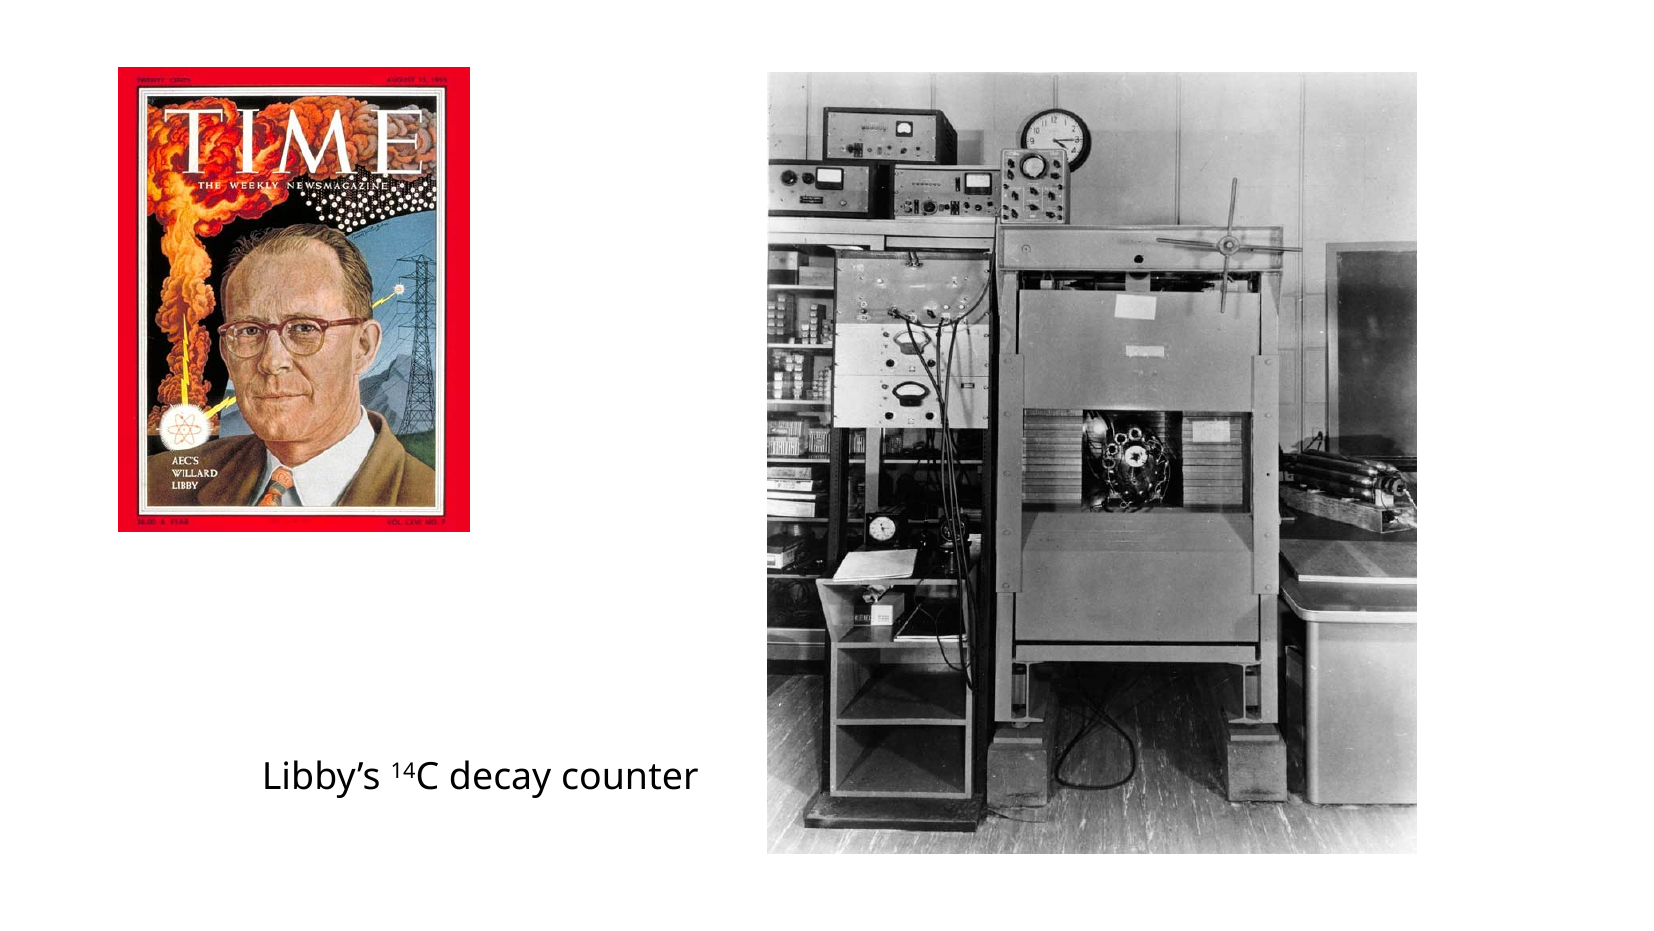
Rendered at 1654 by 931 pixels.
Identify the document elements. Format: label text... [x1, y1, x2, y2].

picture [118, 67, 470, 532]
text_box Libby’s 14C decay counter [247, 744, 714, 805]
picture [767, 72, 1417, 854]
